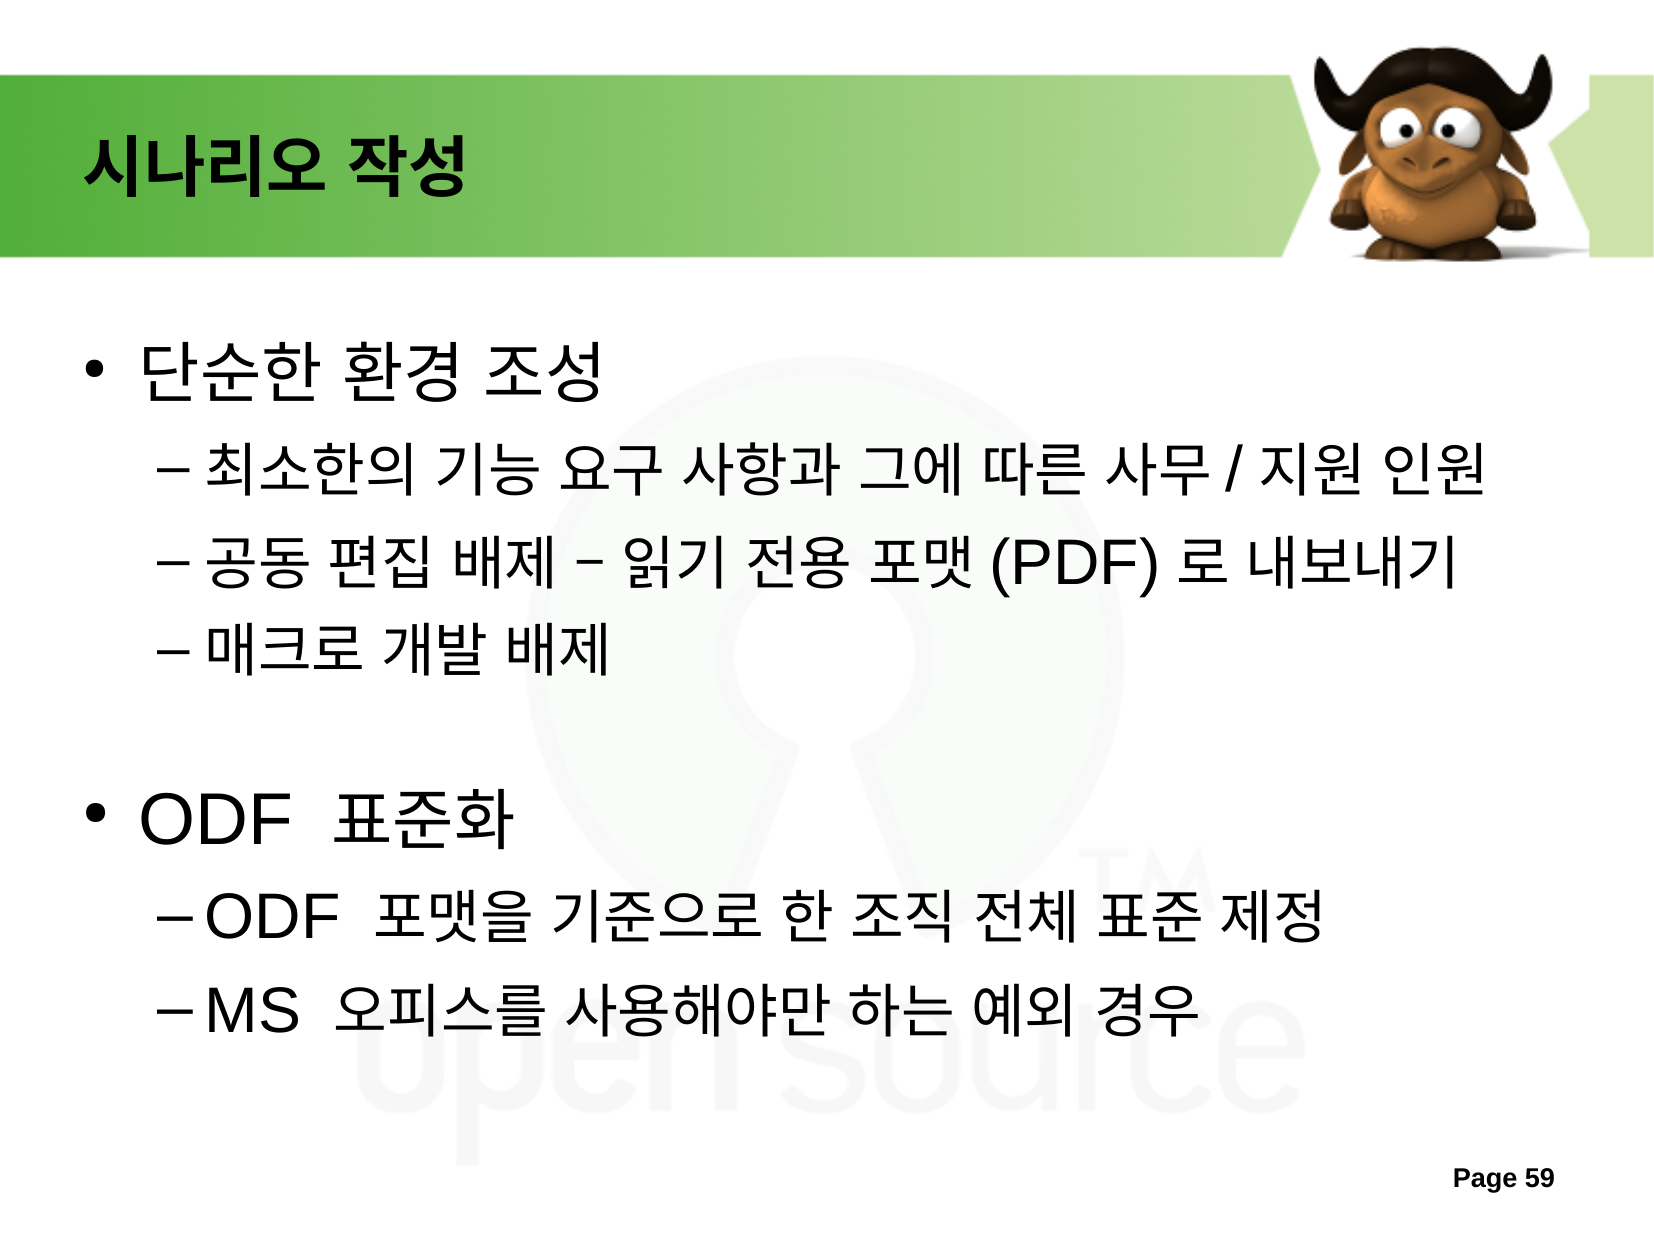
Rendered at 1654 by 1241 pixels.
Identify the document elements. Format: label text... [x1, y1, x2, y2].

title 시나리오 작성 [82, 61, 1571, 269]
list 단순한 환경 조성 최소한의 기능 요구 사항과 그에 따른 사무/지원 인원 공동 편집 배제 – 읽기 전용 포맷(PDF)로 내보내기 매크로 개발 배제 ODF 표준화 ODF 포맷을 기준으로 한 조직 전체 표준 제정 MS 오피스를 사용해야만 하는 예외 경우 [82, 330, 1571, 1134]
picture [0, 0, 1654, 1241]
